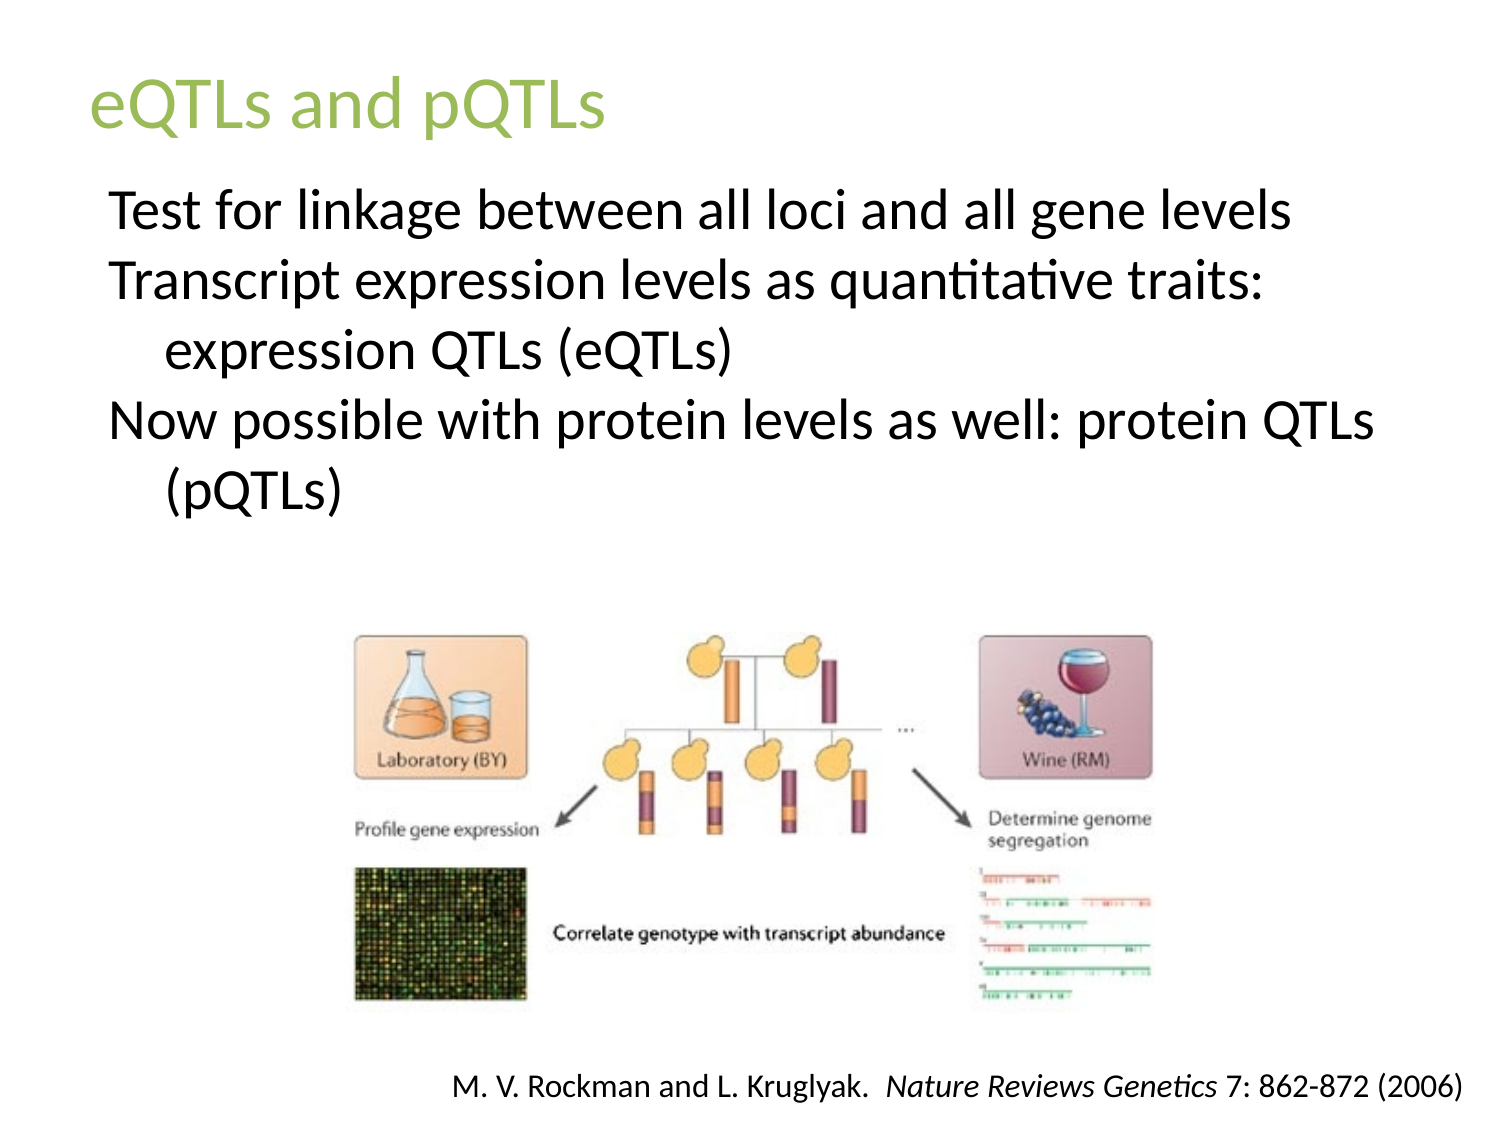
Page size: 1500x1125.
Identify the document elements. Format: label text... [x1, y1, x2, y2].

text_box Test for linkage between all loci and all gene levels Transcript expression levels as quantitative traits: expression QTLs (eQTLs) Now possible with protein levels as well: protein QTLs (pQTLs) [93, 164, 1430, 1043]
text_box M. V. Rockman and L. Kruglyak. Nature Reviews Genetics 7: 862-872 (2006) [436, 1057, 1500, 1125]
picture [345, 632, 1155, 1018]
text_box eQTLs and pQTLs [74, 45, 1425, 153]
